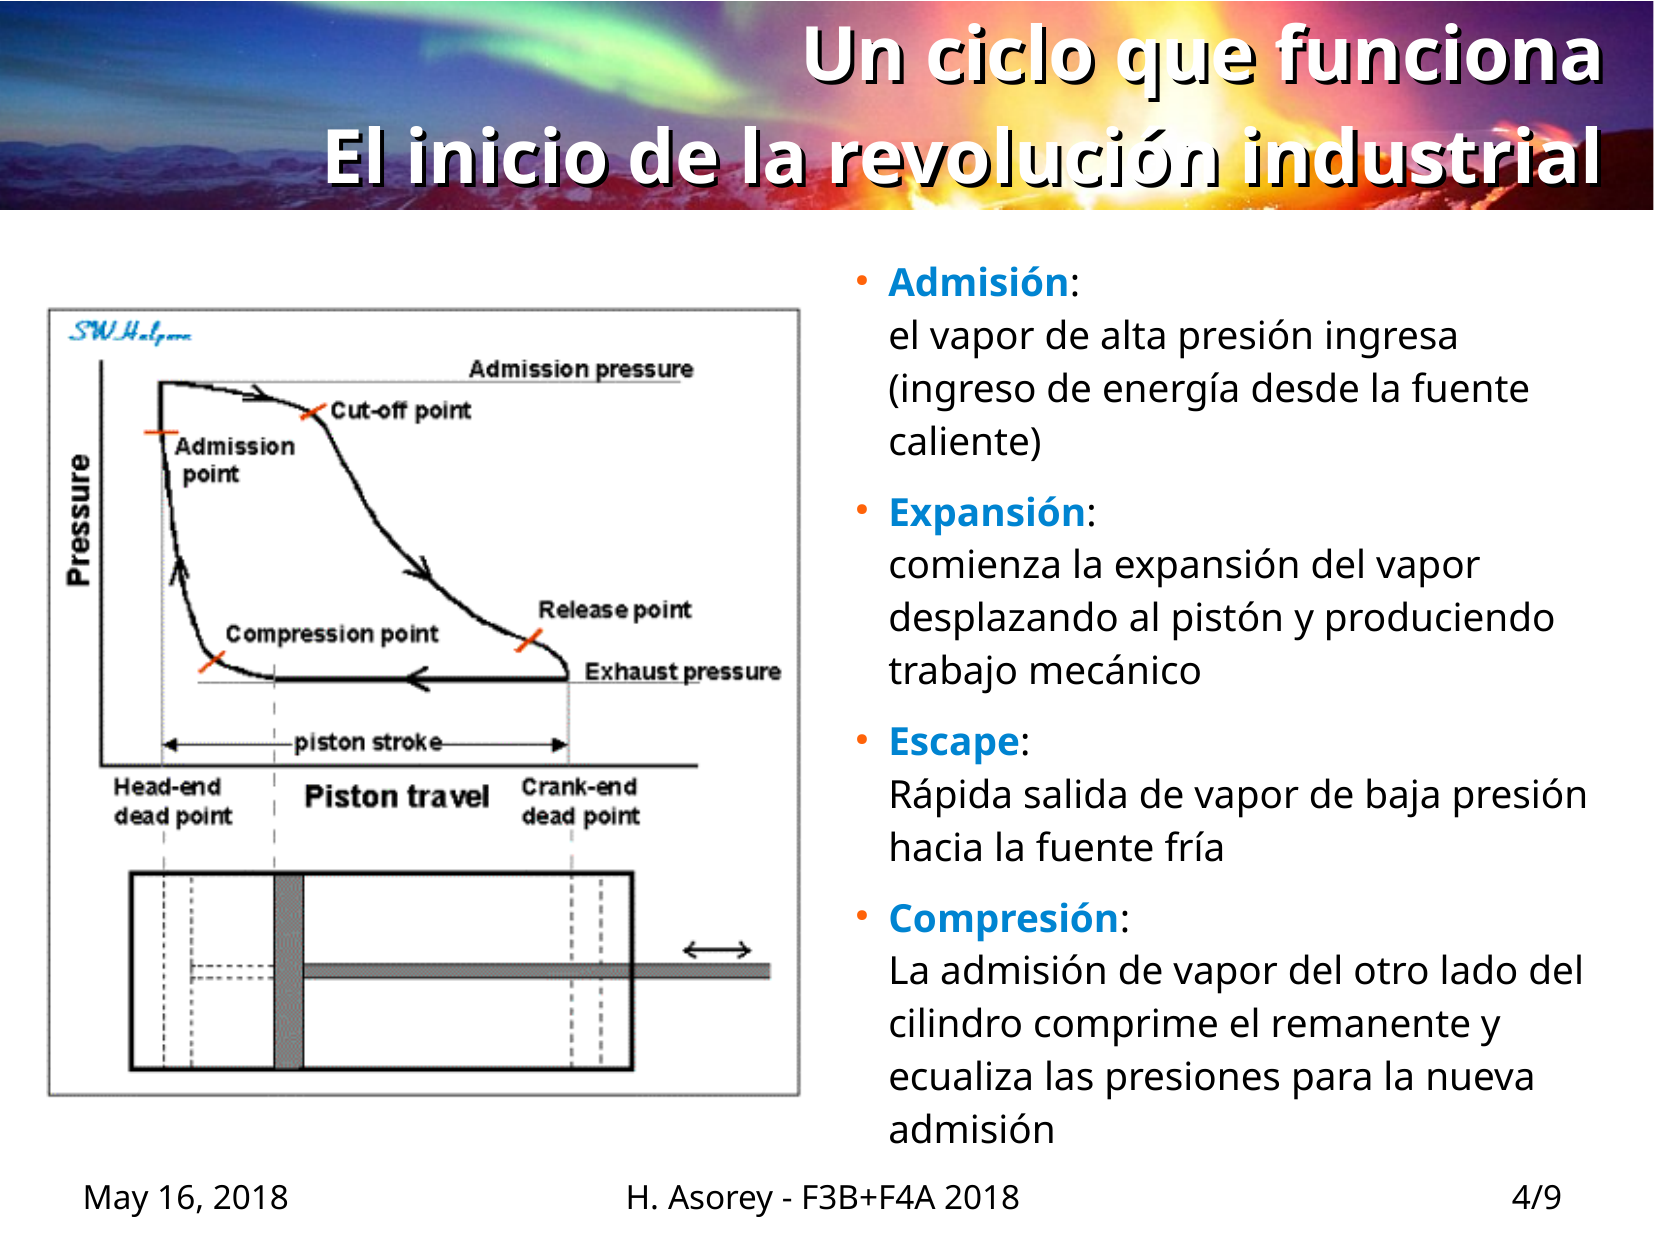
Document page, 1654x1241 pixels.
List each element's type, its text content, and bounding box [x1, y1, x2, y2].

picture [0, 1, 1654, 210]
list Admisión: el vapor de alta presión ingresa (ingreso de energía desde la fuente caliente) Expansión: comienza la expansión del vapor desplazando al pistón y produciendo trabajo mecánico Escape: Rápida salida de vapor de baja presión hacia la fuente fría Compresión: La admisión de vapor del otro lado del cilindro comprime el remanente y ecualiza las presiones para la nueva admisión [844, 255, 1606, 1156]
picture [45, 304, 807, 1105]
title Un ciclo que funciona El inicio de la revolución industrial [45, 11, 1606, 195]
